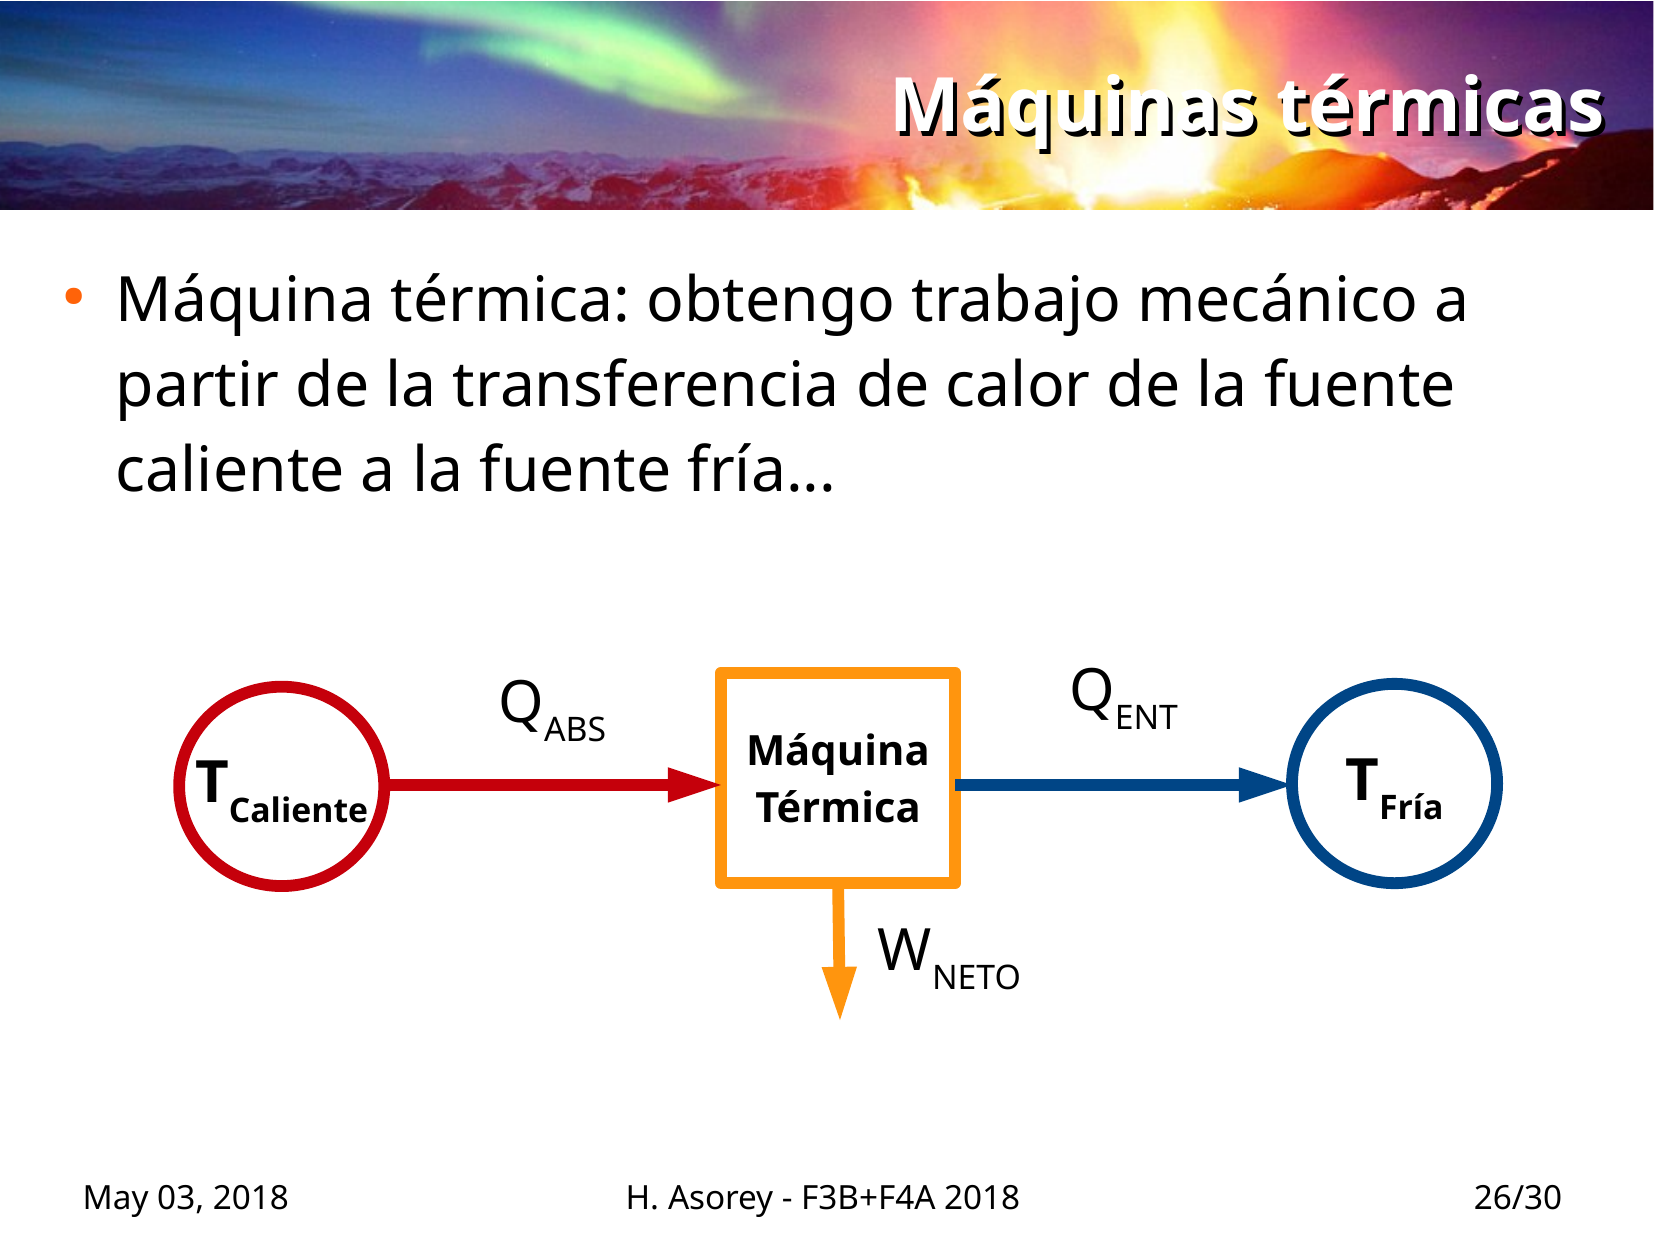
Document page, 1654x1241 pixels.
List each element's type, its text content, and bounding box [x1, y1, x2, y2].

text_box WNETO [805, 900, 1094, 1111]
text_box Máquina Térmica [720, 672, 956, 884]
text_box TFría [1292, 683, 1498, 884]
title Máquinas térmicas [45, 15, 1606, 191]
picture [0, 1, 1654, 210]
text_box TCaliente [179, 686, 385, 887]
list Máquina térmica: obtengo trabajo mecánico a partir de la transferencia de calor de la fuente caliente a la fuente fría... [45, 255, 1606, 1156]
